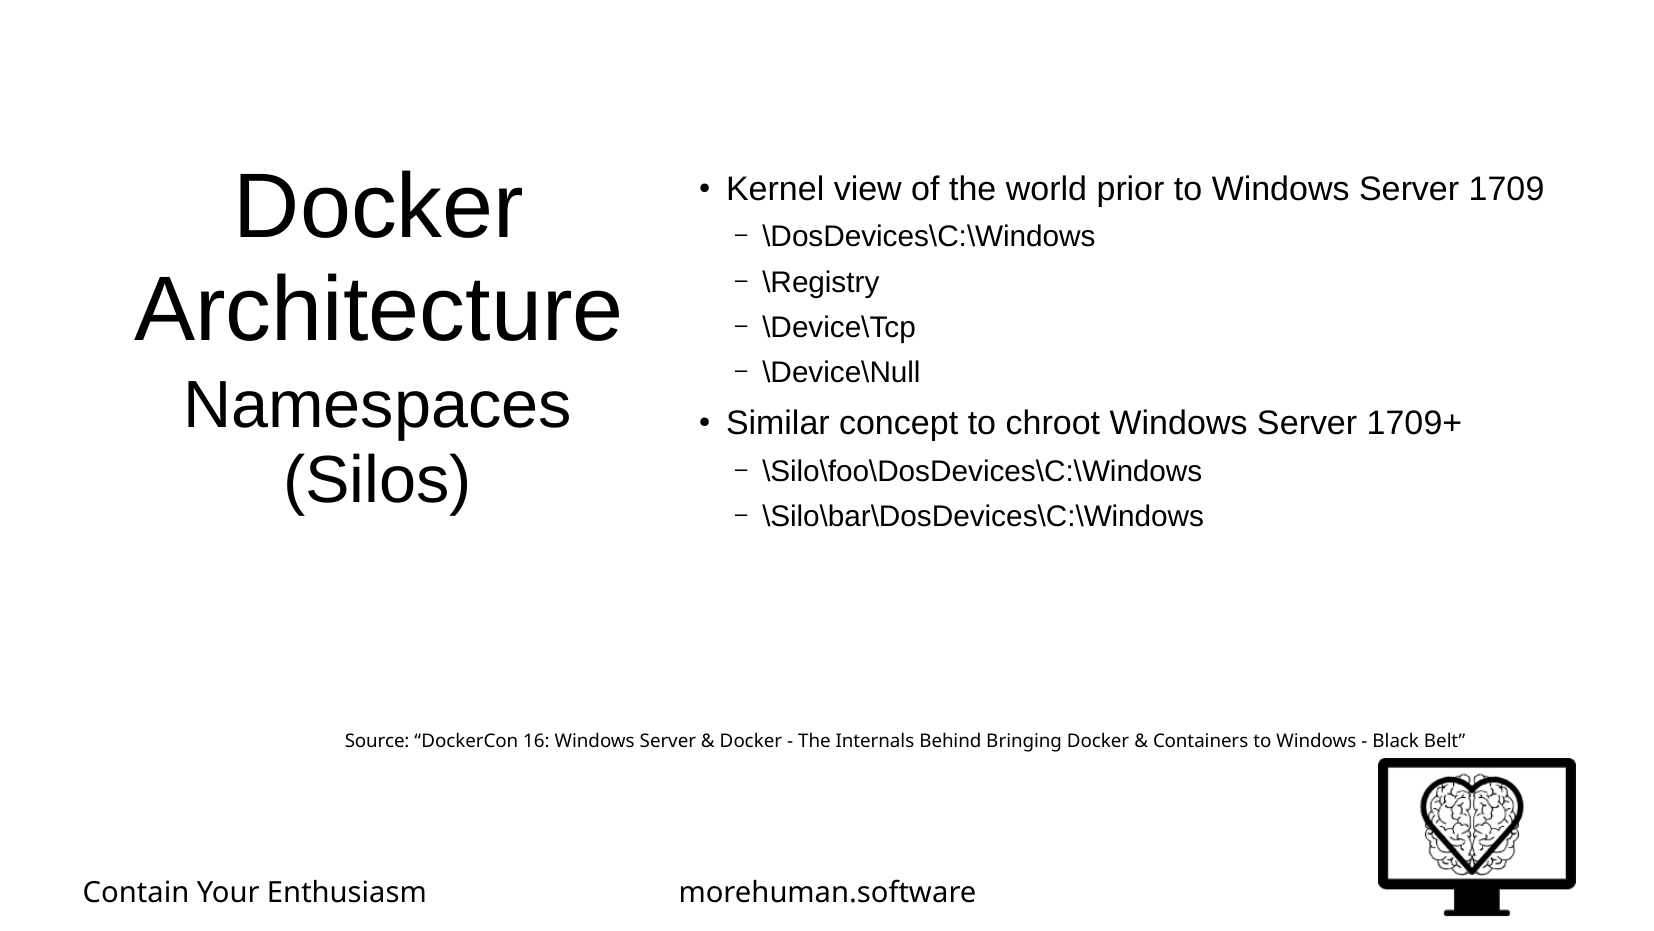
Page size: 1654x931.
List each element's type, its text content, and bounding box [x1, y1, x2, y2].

list Kernel view of the world prior to Windows Server 1709 \DosDevices\C:\Windows \Registry \Device\Tcp \Device\Null Similar concept to chroot Windows Server 1709+ \Silo\foo\DosDevices\C:\Windows \Silo\bar\DosDevices\C:\Windows [690, 169, 1572, 545]
picture [1378, 758, 1576, 925]
text_box Source: “DockerCon 16: Windows Server & Docker - The Internals Behind Bringing Docker & Containers to Windows - Black Belt” [330, 720, 1569, 757]
title Docker Architecture [83, 154, 676, 371]
text_box Namespaces (Silos) [81, 367, 674, 673]
